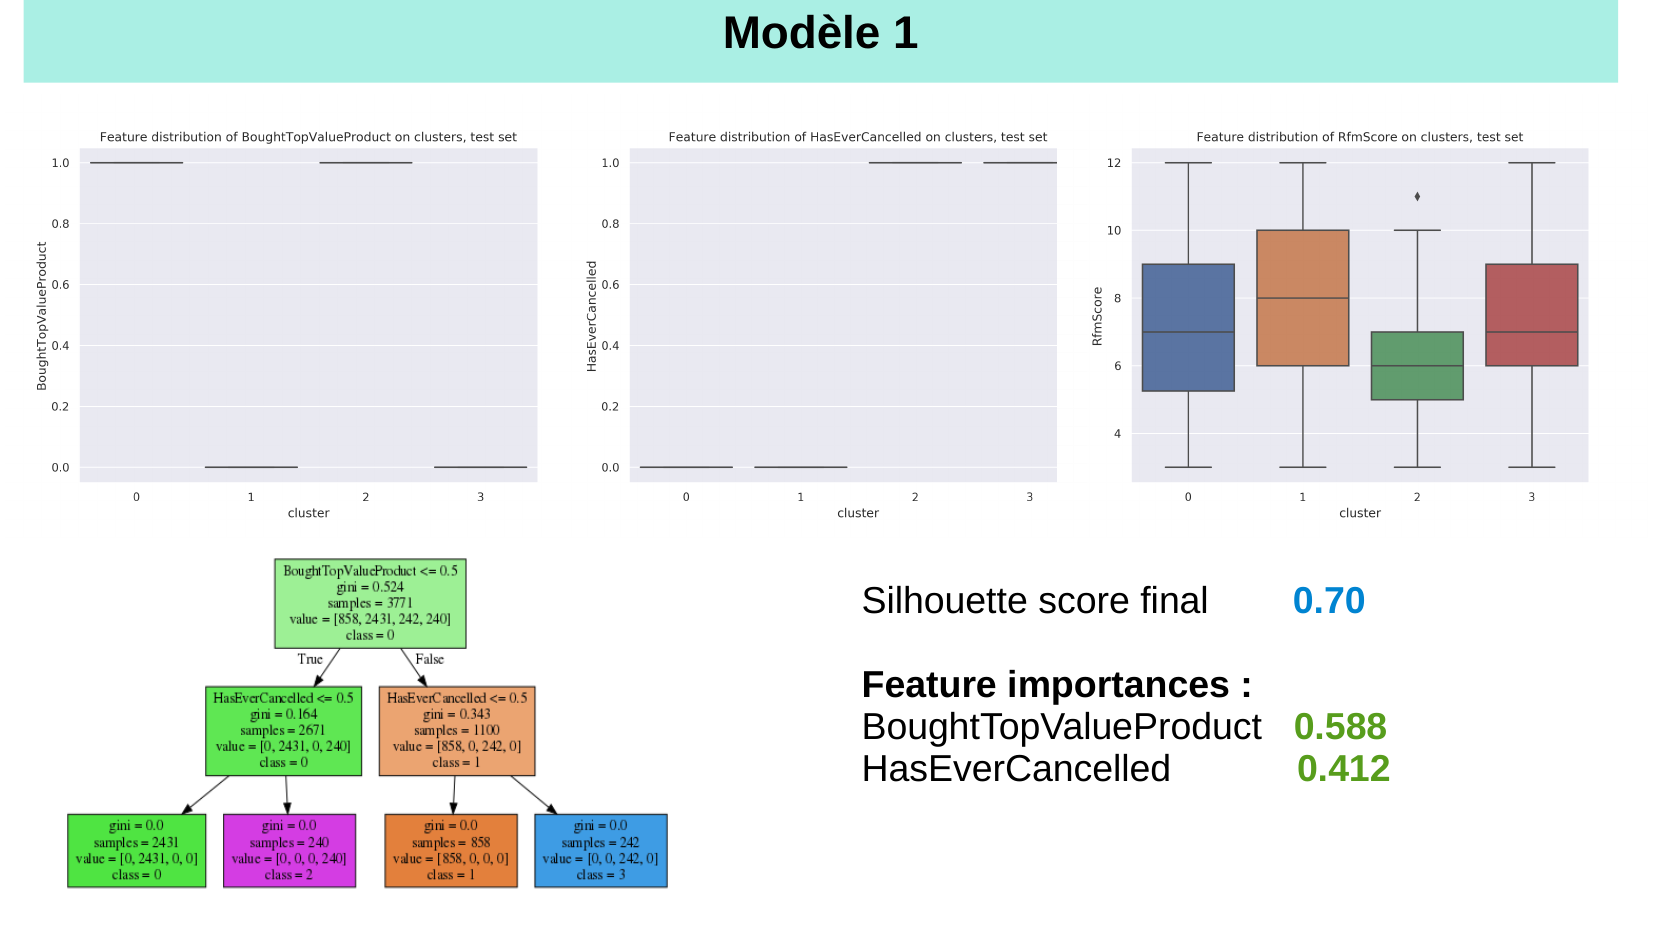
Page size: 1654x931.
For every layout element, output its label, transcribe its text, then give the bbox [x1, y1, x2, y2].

text_box Silhouette score final 0.70 Feature importances : BoughtTopValueProduct 0.588 HasEverCancelled 0.412 [846, 571, 1406, 839]
text_box Modèle 1 [23, 0, 1619, 83]
picture [5, 94, 1648, 538]
picture [64, 555, 671, 892]
